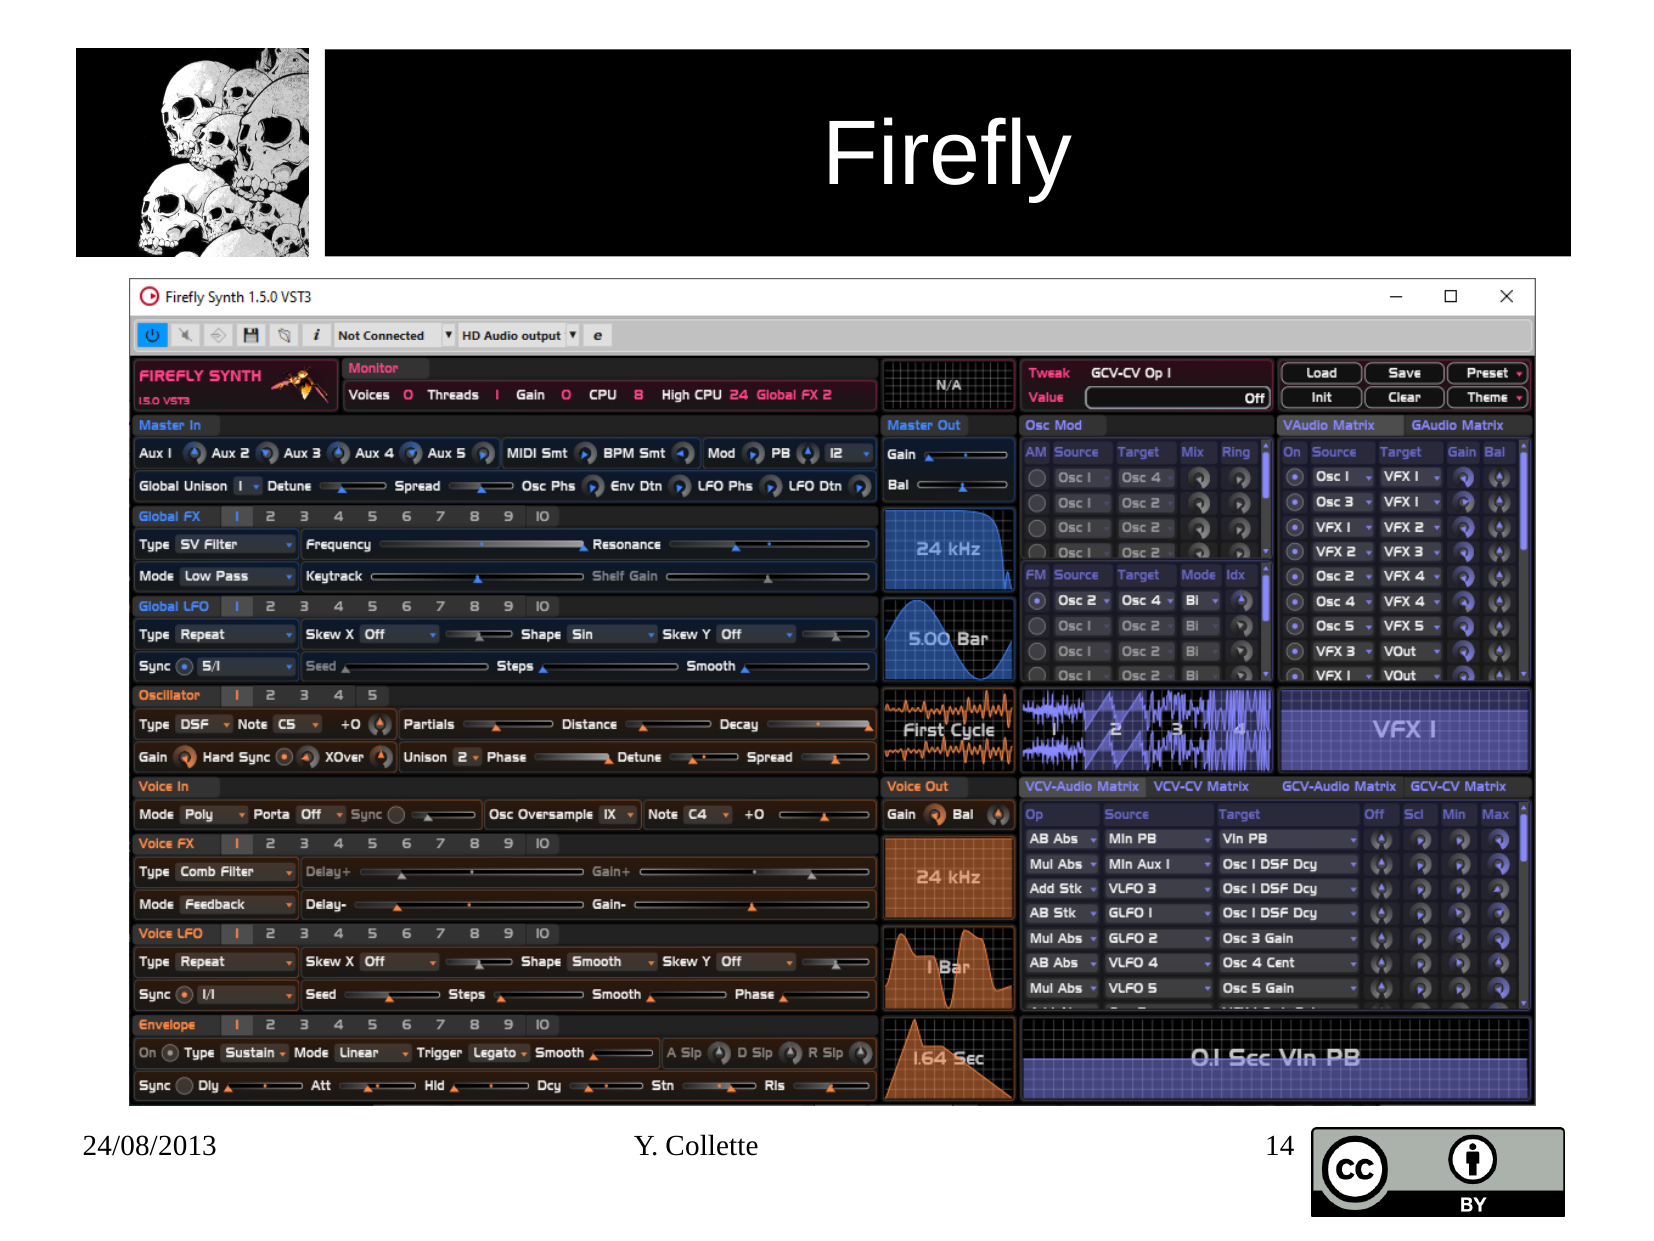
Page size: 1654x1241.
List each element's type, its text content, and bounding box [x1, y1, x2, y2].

picture [1311, 1127, 1565, 1217]
title Firefly [324, 49, 1571, 257]
picture [76, 48, 309, 257]
picture [129, 278, 1536, 1106]
